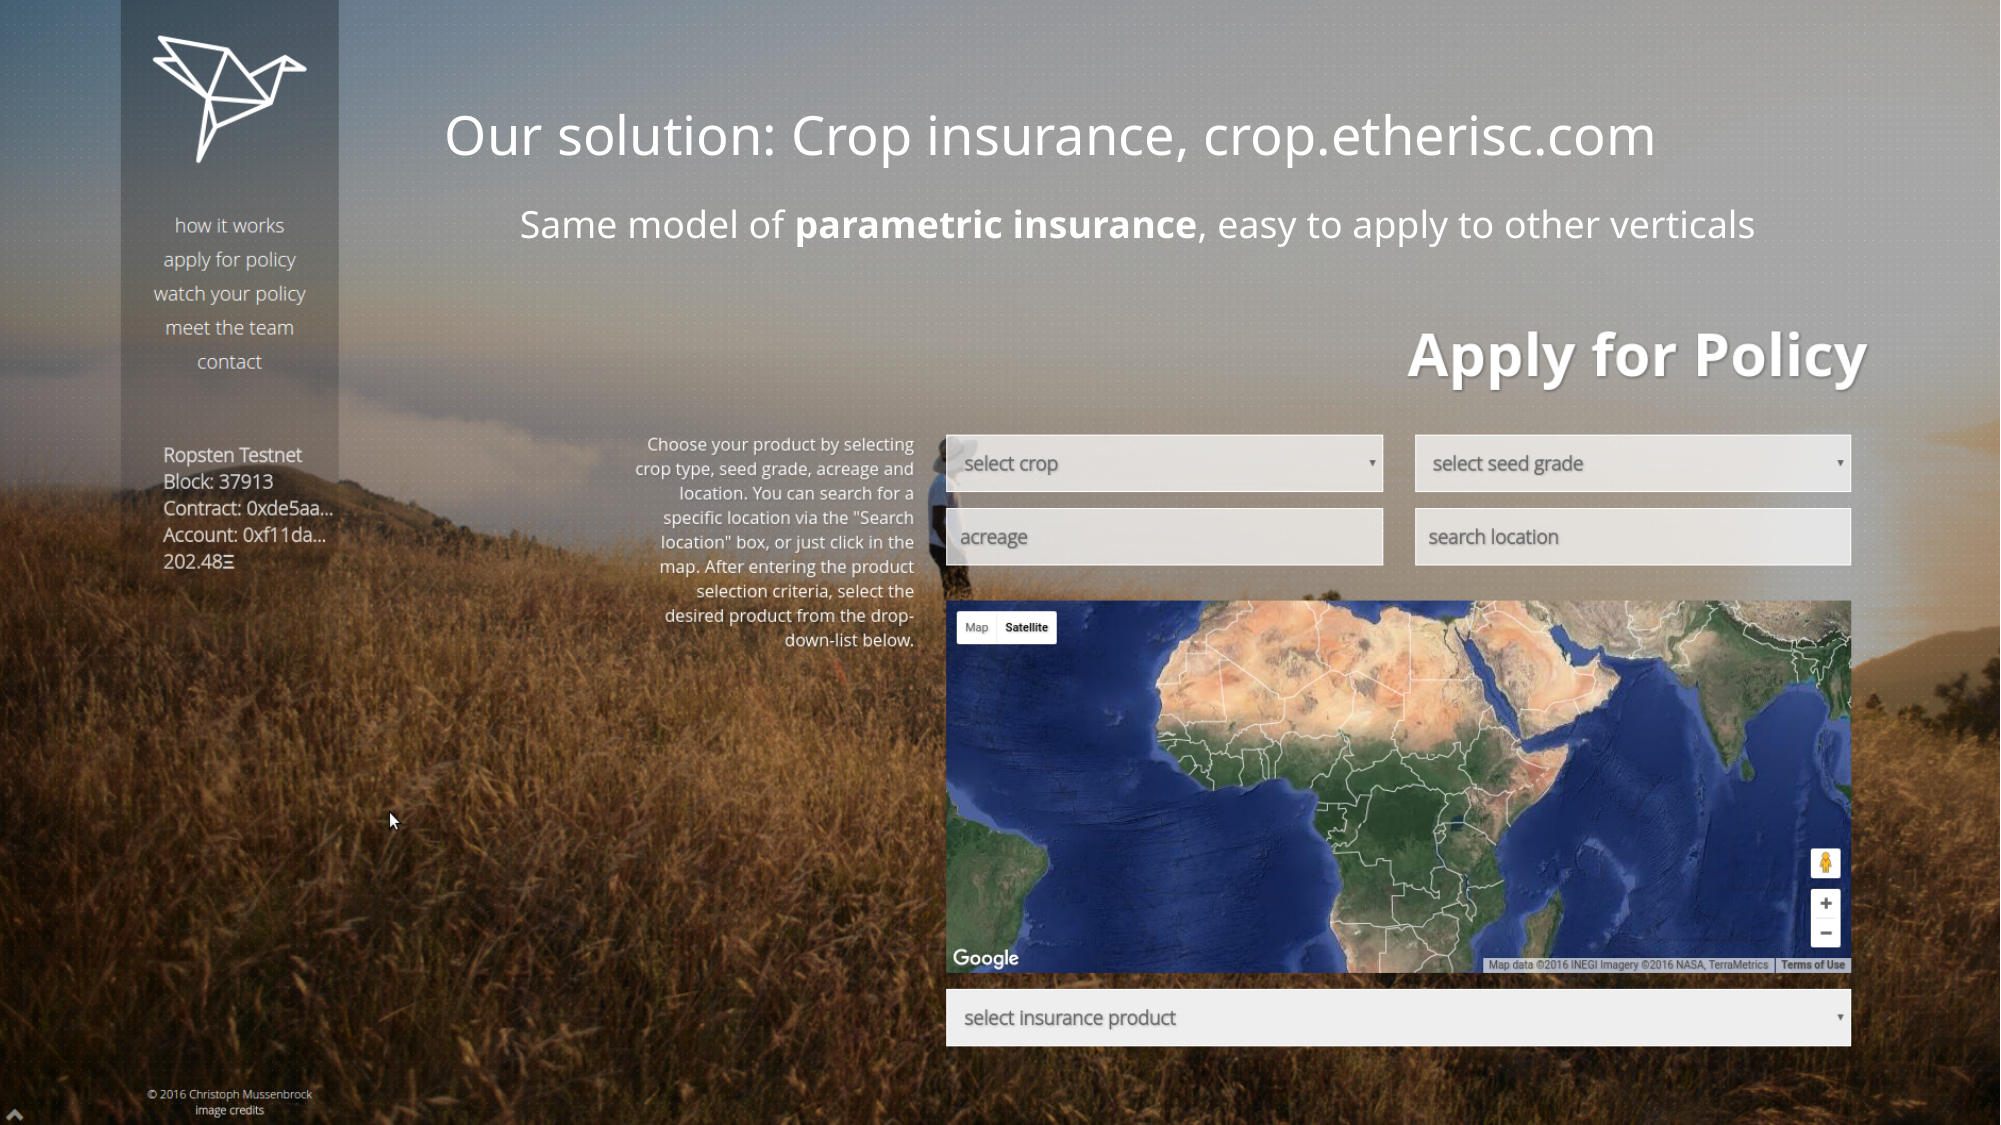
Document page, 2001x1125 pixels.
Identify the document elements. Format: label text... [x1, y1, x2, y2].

picture [0, 0, 2000, 1125]
text_box Our solution: Crop insurance, crop.etherisc.com Same model of parametric insurance, easy to apply to other verticals [430, 90, 2000, 553]
